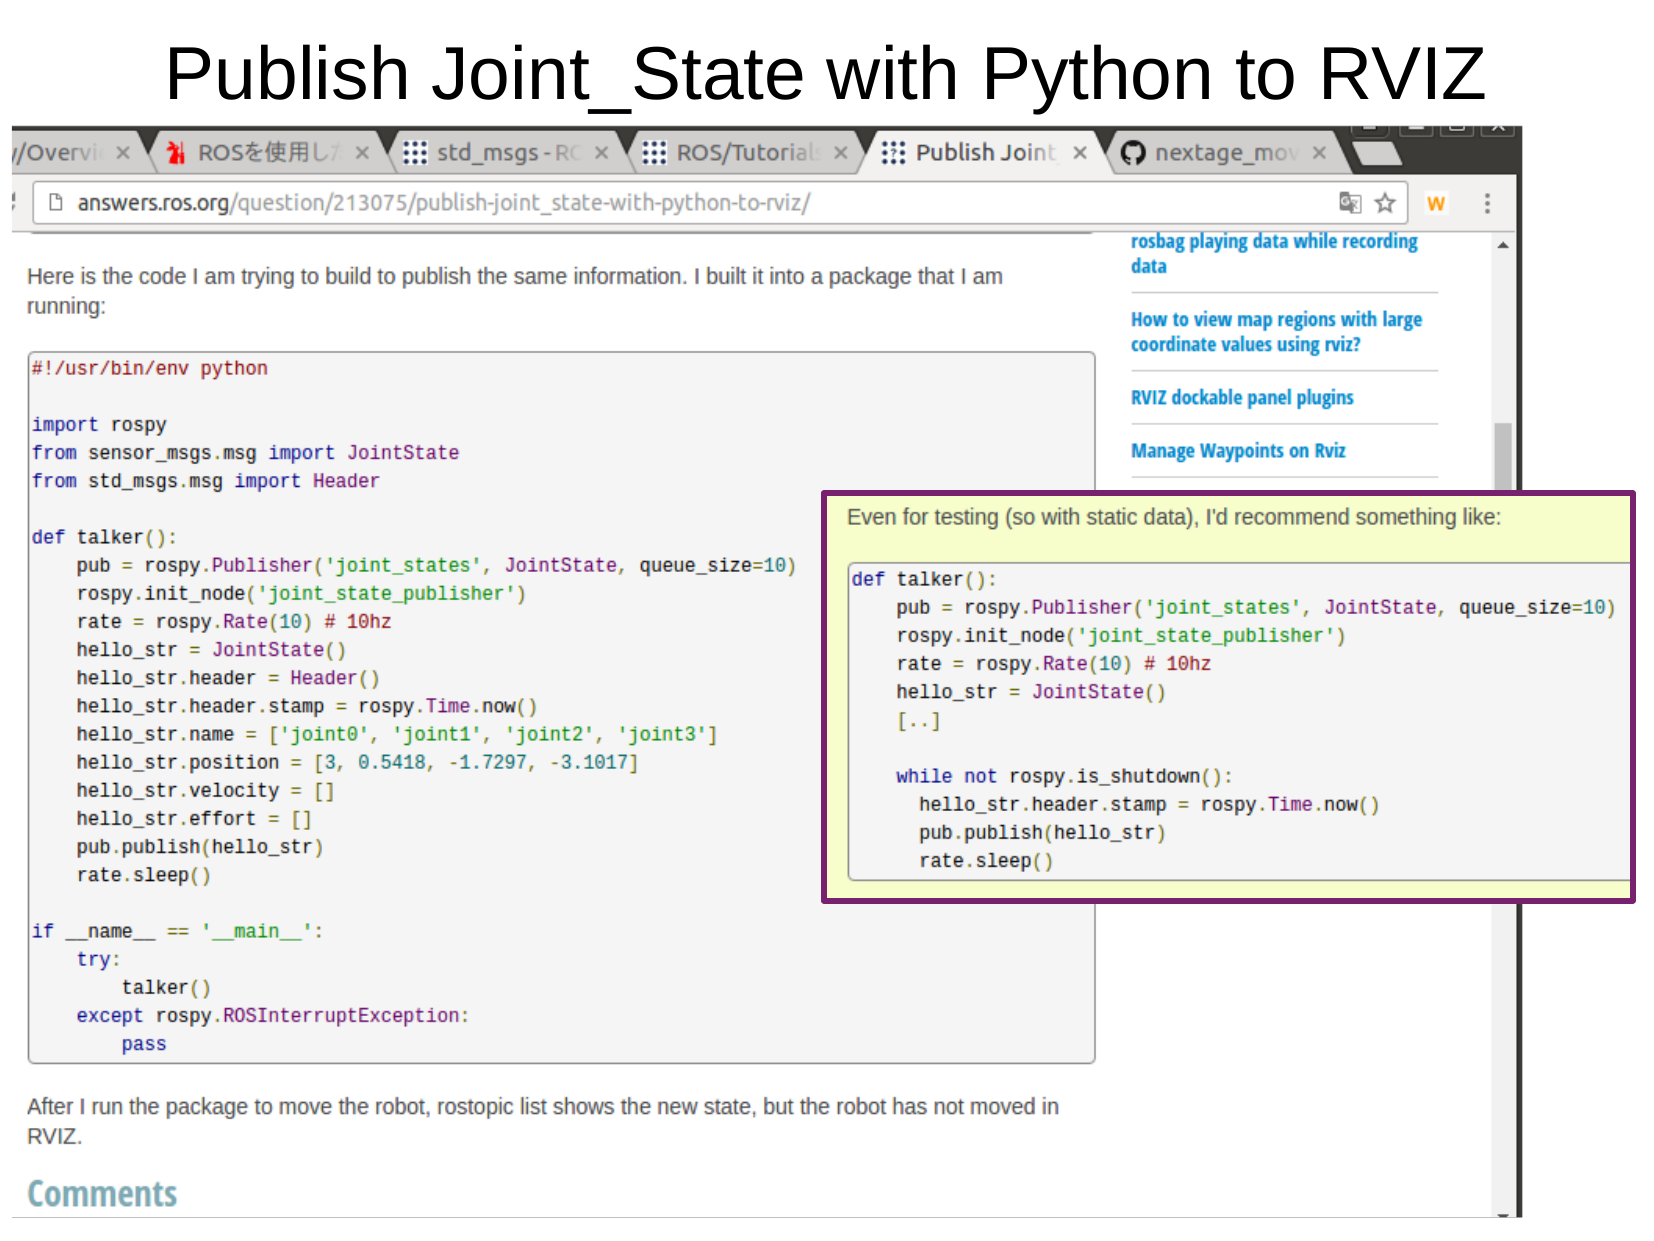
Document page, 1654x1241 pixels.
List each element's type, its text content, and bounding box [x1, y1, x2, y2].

title Publish Joint_State with Python to RVIZ [82, 0, 1571, 178]
picture [11, 106, 1523, 1238]
picture [826, 496, 1630, 898]
